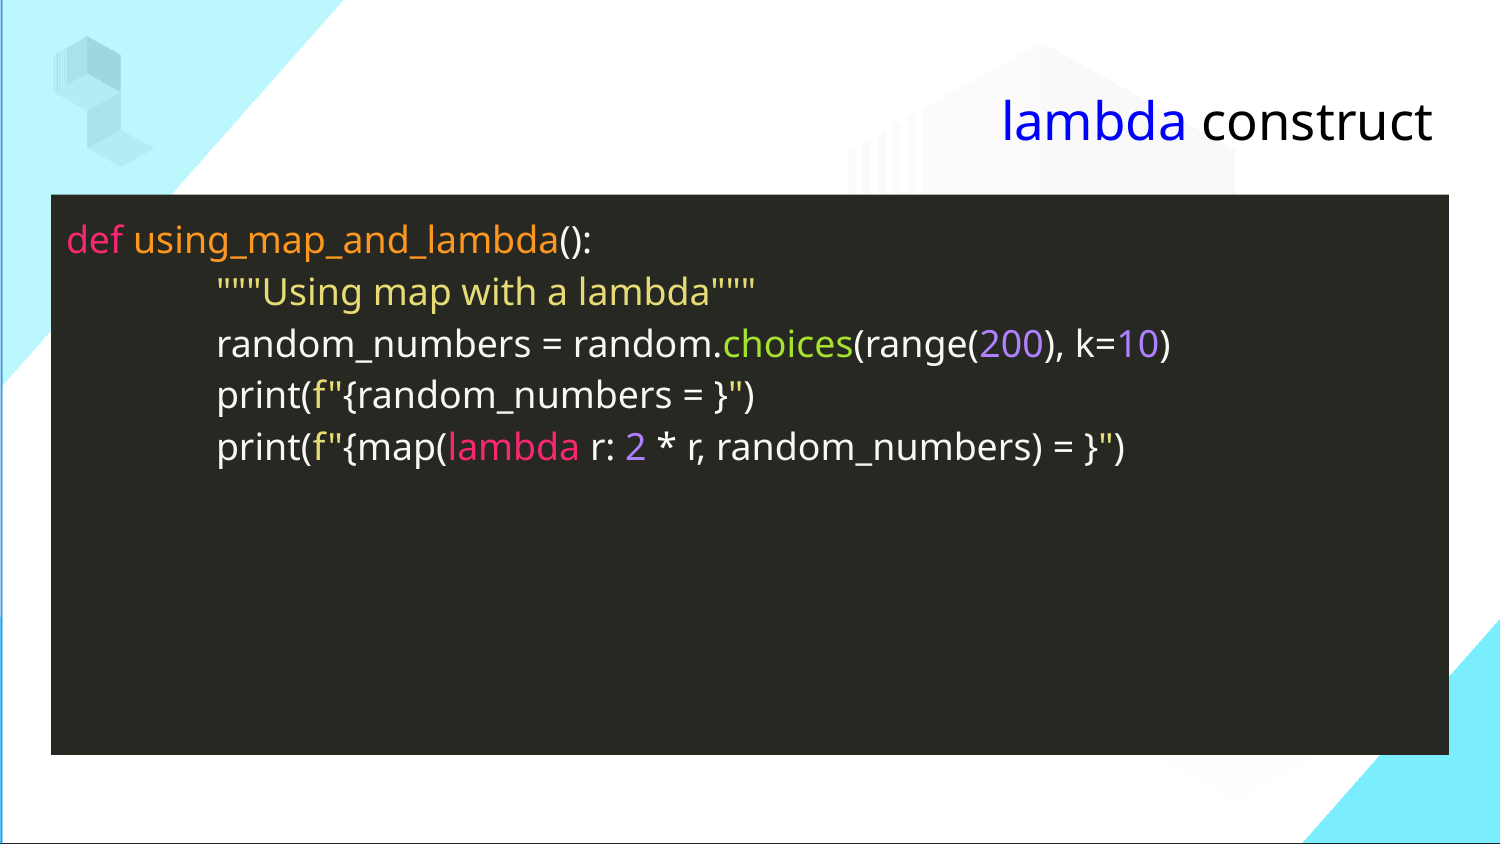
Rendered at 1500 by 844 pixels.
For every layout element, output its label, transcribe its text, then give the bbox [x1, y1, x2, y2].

list def using_map_and_lambda(): """Using map with a lambda""" random_numbers = random.choices(range(200), k=10) print(f"{random_numbers = }") print(f"{map(lambda r: 2 * r, random_numbers) = }") [51, 194, 1449, 755]
picture [0, 0, 1500, 844]
title lambda construct [51, 72, 1449, 167]
